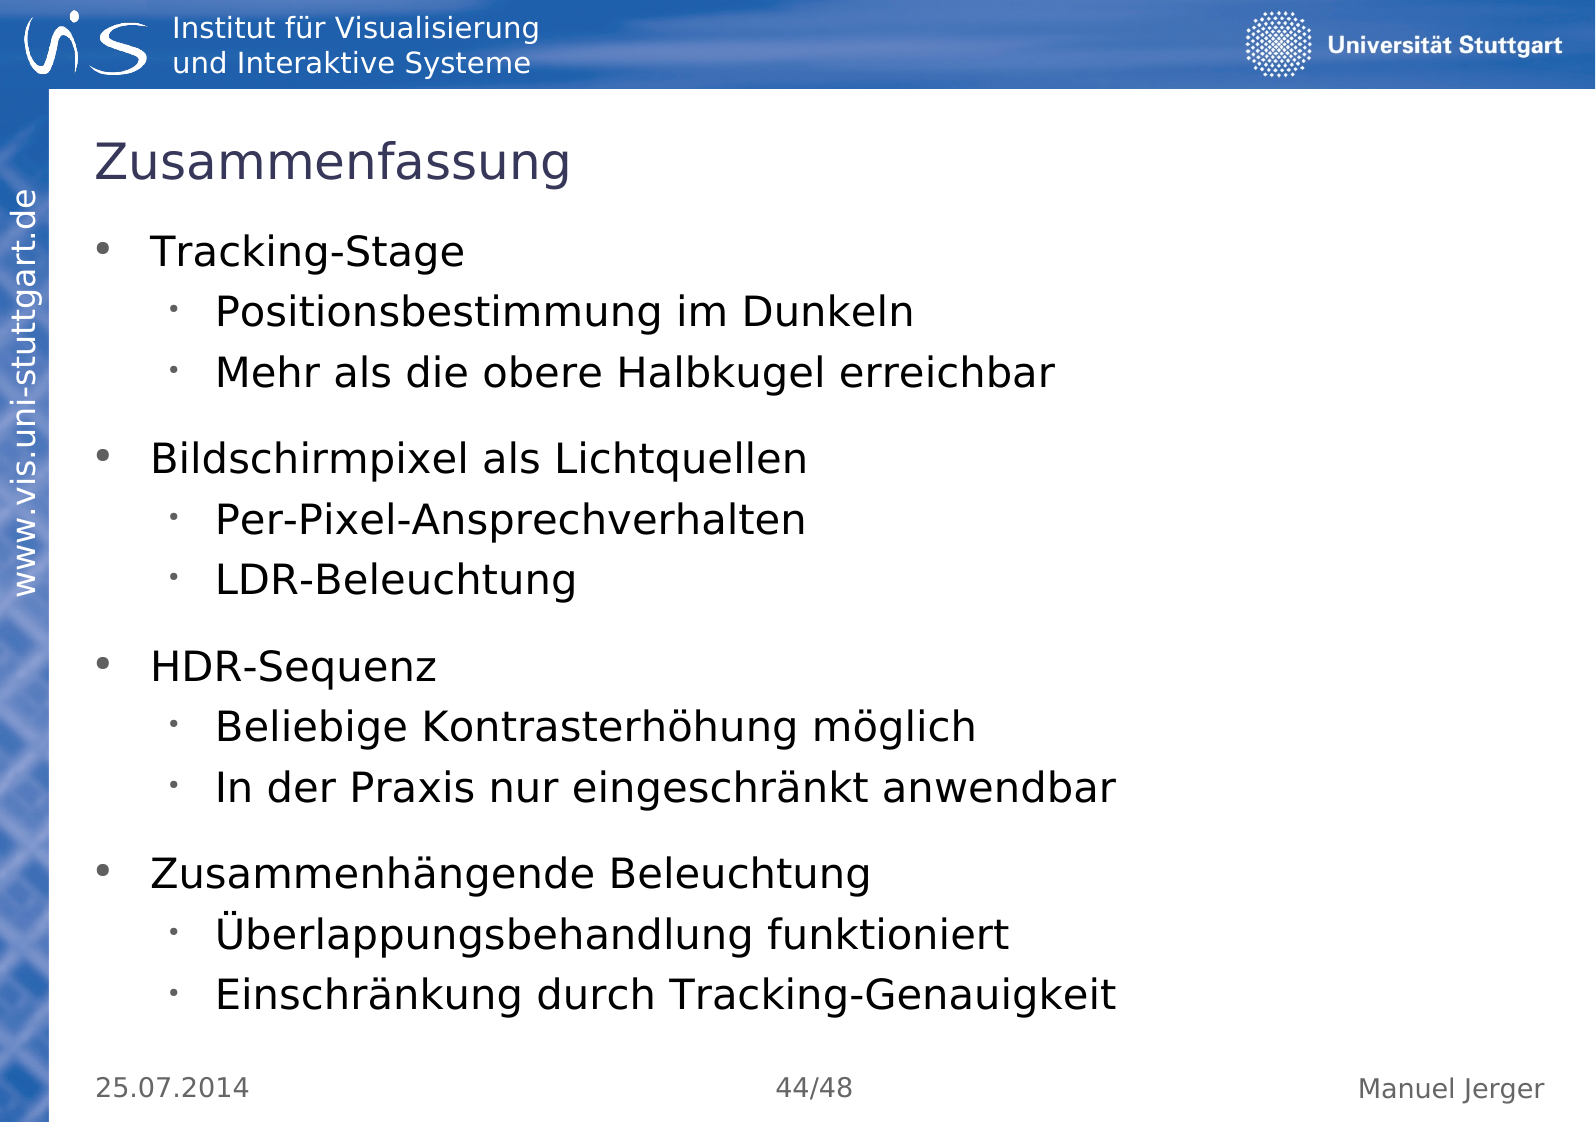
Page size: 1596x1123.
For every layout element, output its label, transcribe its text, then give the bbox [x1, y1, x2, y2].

title Zusammenfassung [94, 117, 1534, 201]
picture [0, 0, 49, 1122]
list Tracking-Stage Positionsbestimmung im Dunkeln Mehr als die obere Halbkugel erreichbar Bildschirmpixel als Lichtquellen Per-Pixel-Ansprechverhalten LDR-Beleuchtung HDR-Sequenz Beliebige Kontrasterhöhung möglich In der Praxis nur eingeschränkt anwendbar Zusammenhängende Beleuchtung Überlappungsbehandlung funktioniert Einschränkung durch Tracking-Genauigkeit [94, 224, 1548, 1052]
picture [24, 0, 1596, 89]
